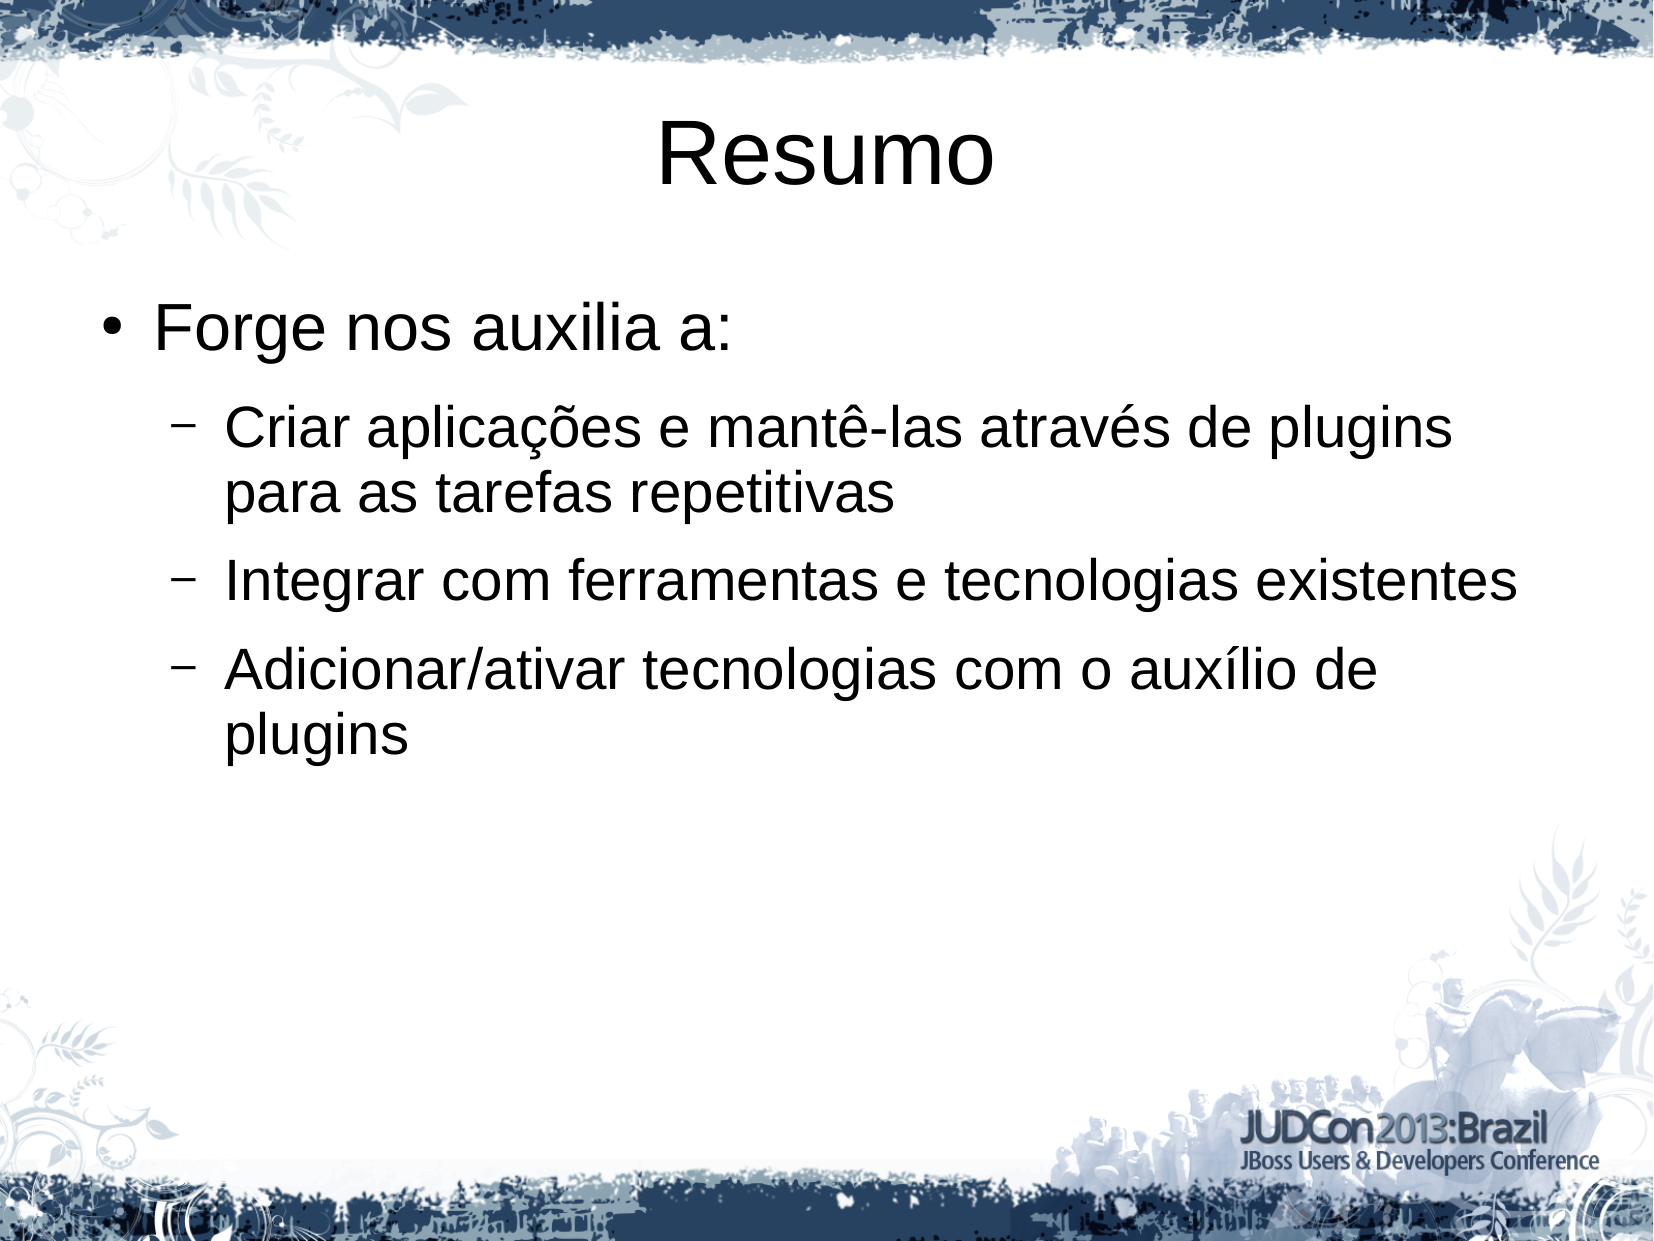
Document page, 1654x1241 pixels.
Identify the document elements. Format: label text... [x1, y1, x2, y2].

picture [0, 0, 1654, 1241]
title Resumo [82, 49, 1571, 257]
list Forge nos auxilia a: Criar aplicações e mantê-las através de plugins para as tarefas repetitivas Integrar com ferramentas e tecnologias existentes Adicionar/ativar tecnologias com o auxílio de plugins [82, 290, 1538, 1109]
